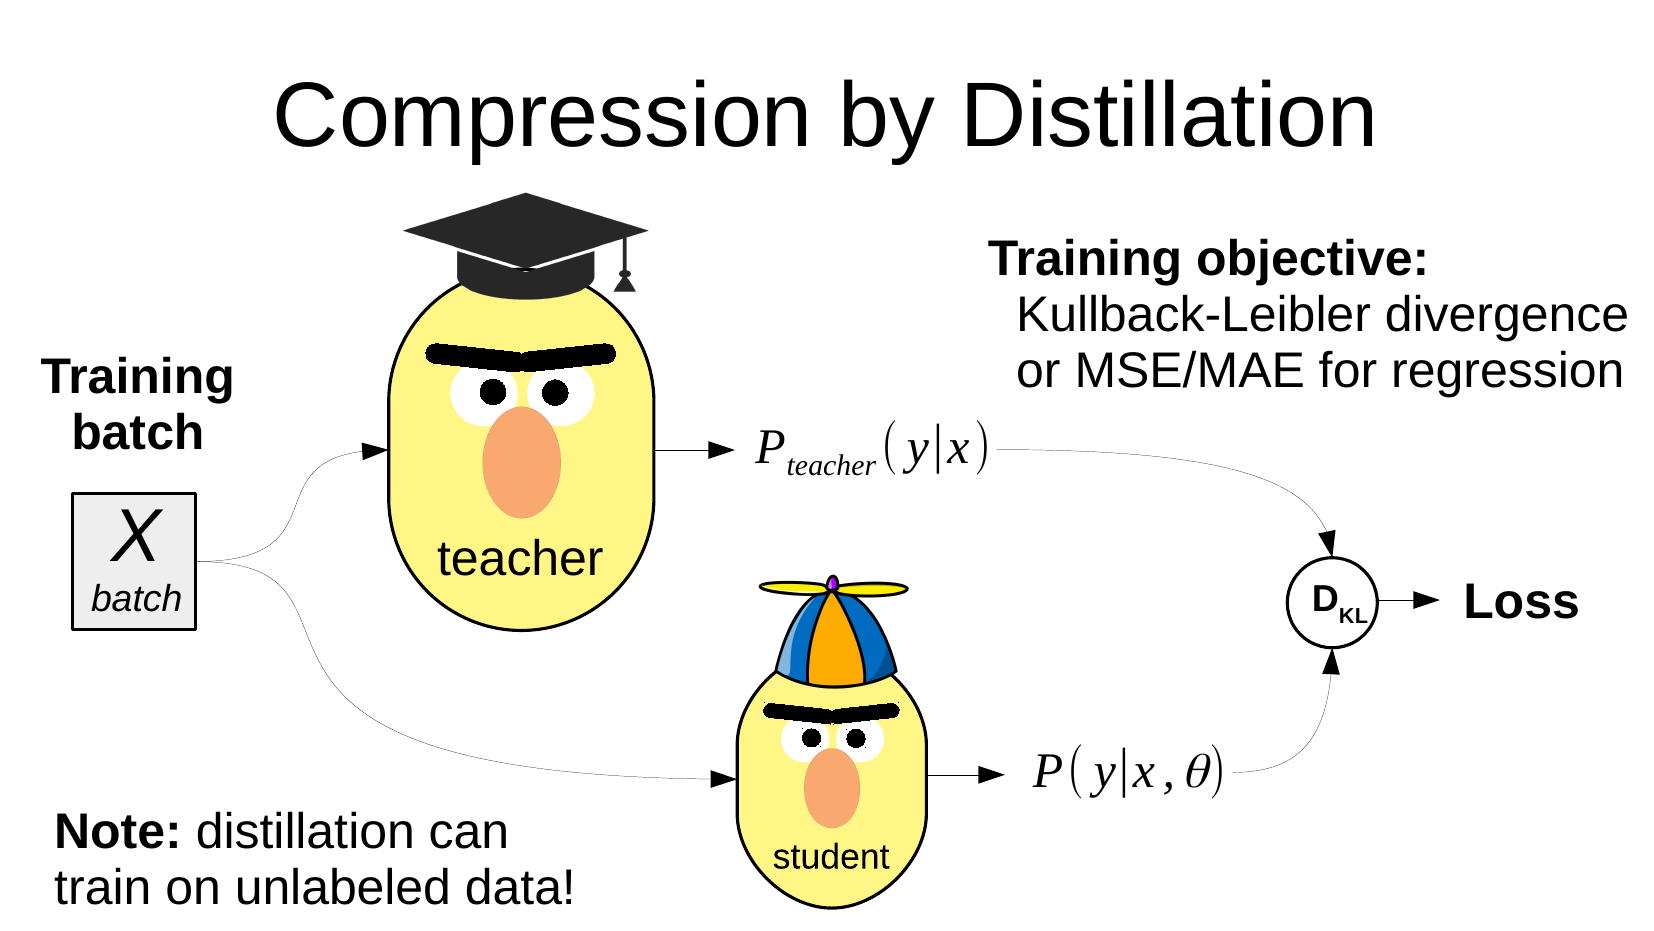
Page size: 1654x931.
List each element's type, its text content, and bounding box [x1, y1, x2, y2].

picture [758, 555, 909, 706]
chart [1023, 742, 1233, 803]
text_box [388, 332, 654, 534]
text_box Note: distillation can train on unlabeled data! [39, 795, 697, 923]
text_box [459, 615, 584, 631]
picture [391, 160, 660, 332]
text_box Loss [1448, 566, 1654, 637]
text_box Training batch [17, 341, 259, 468]
title Compression by Distillation [82, 37, 1571, 193]
text_box X batch [51, 485, 223, 669]
text_box teacher [392, 522, 649, 615]
text_box Training objective: Kullback-Leibler divergence or MSE/MAE for regression [973, 223, 1649, 406]
text_box [737, 689, 927, 909]
text_box DKL [1287, 557, 1378, 648]
chart [745, 417, 997, 482]
